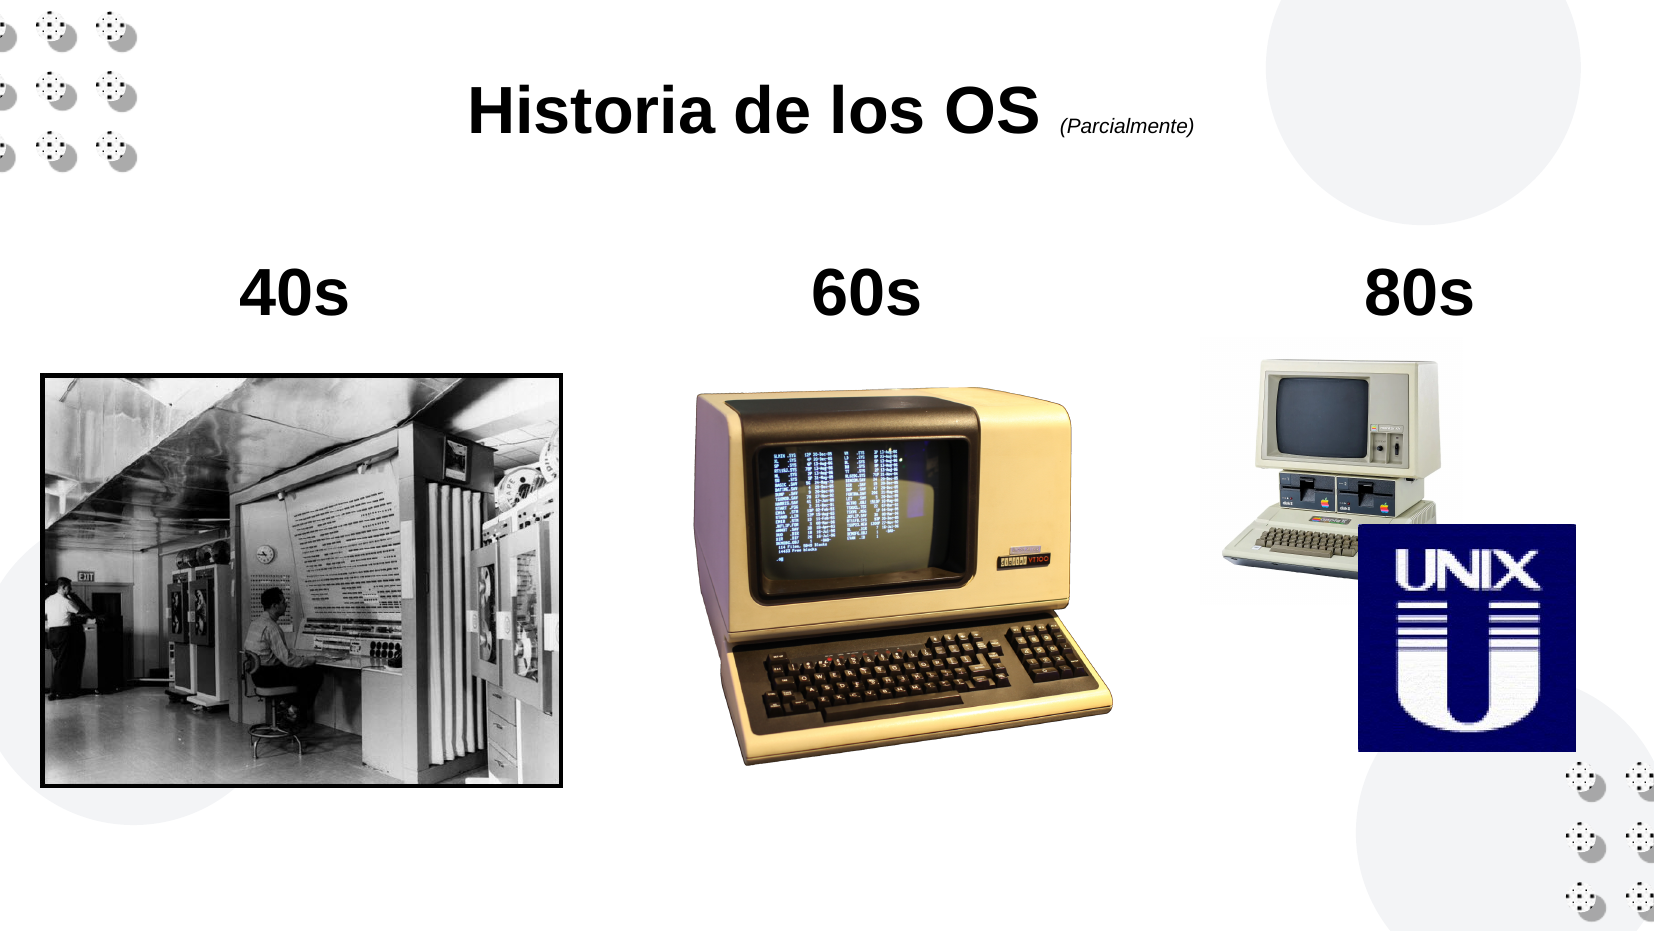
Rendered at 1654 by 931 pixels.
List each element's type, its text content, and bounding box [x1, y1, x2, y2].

title Historia de los OS (Parcialmente) [86, 32, 1576, 188]
picture [36, 71, 66, 102]
picture [1200, 337, 1576, 752]
text_box 60s [796, 247, 938, 338]
picture [40, 373, 563, 788]
picture [36, 131, 67, 162]
picture [1565, 761, 1596, 792]
picture [0, 14, 6, 39]
picture [95, 11, 126, 32]
picture [1625, 762, 1654, 793]
picture [0, 74, 6, 99]
picture [1625, 822, 1654, 853]
picture [35, 11, 67, 42]
text_box 40s [225, 247, 366, 338]
picture [1625, 882, 1654, 913]
text_box 80s [1350, 247, 1491, 338]
picture [1565, 882, 1596, 913]
picture [1565, 822, 1596, 853]
picture [0, 134, 7, 159]
picture [675, 378, 1126, 779]
